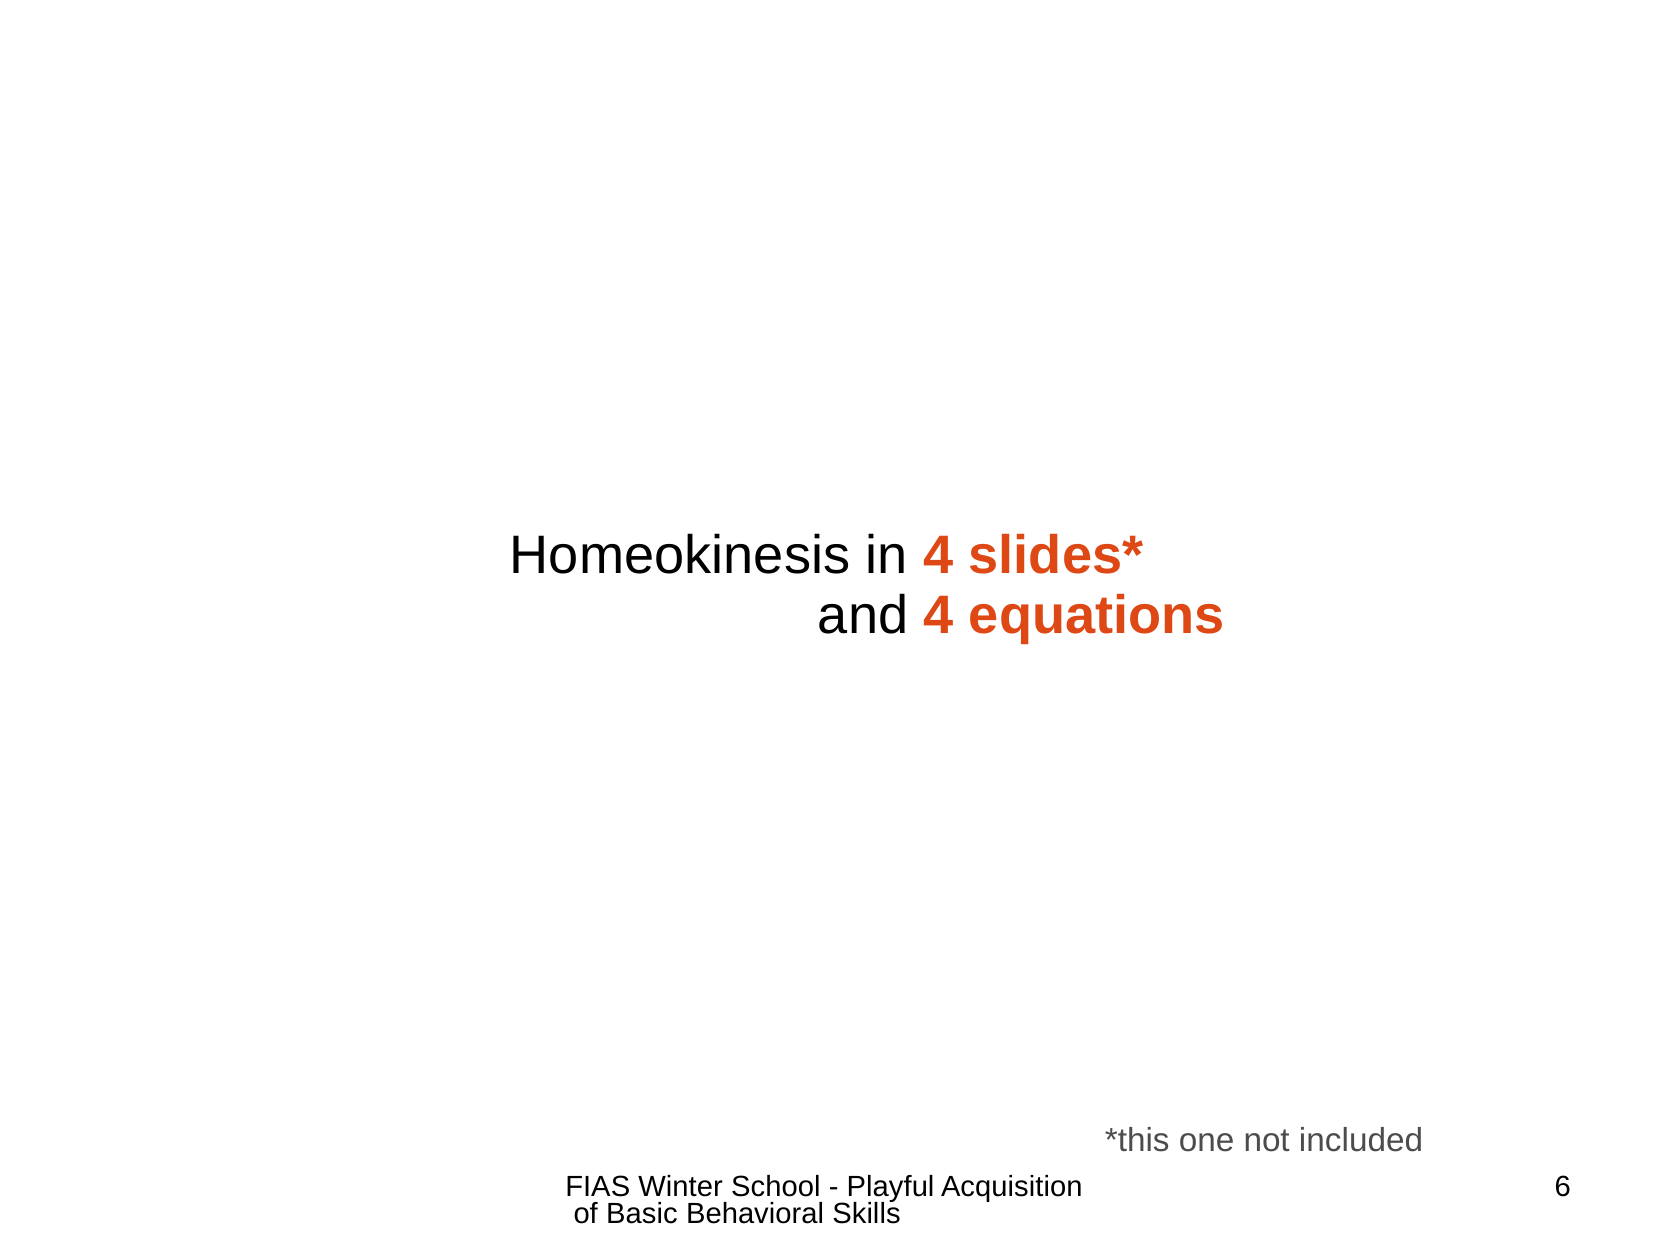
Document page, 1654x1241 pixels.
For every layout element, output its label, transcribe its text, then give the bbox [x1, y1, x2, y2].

text_box Homeokinesis in 4 slides* and 4 equations [106, 524, 1547, 706]
text_box *this one not included [990, 1109, 1539, 1171]
